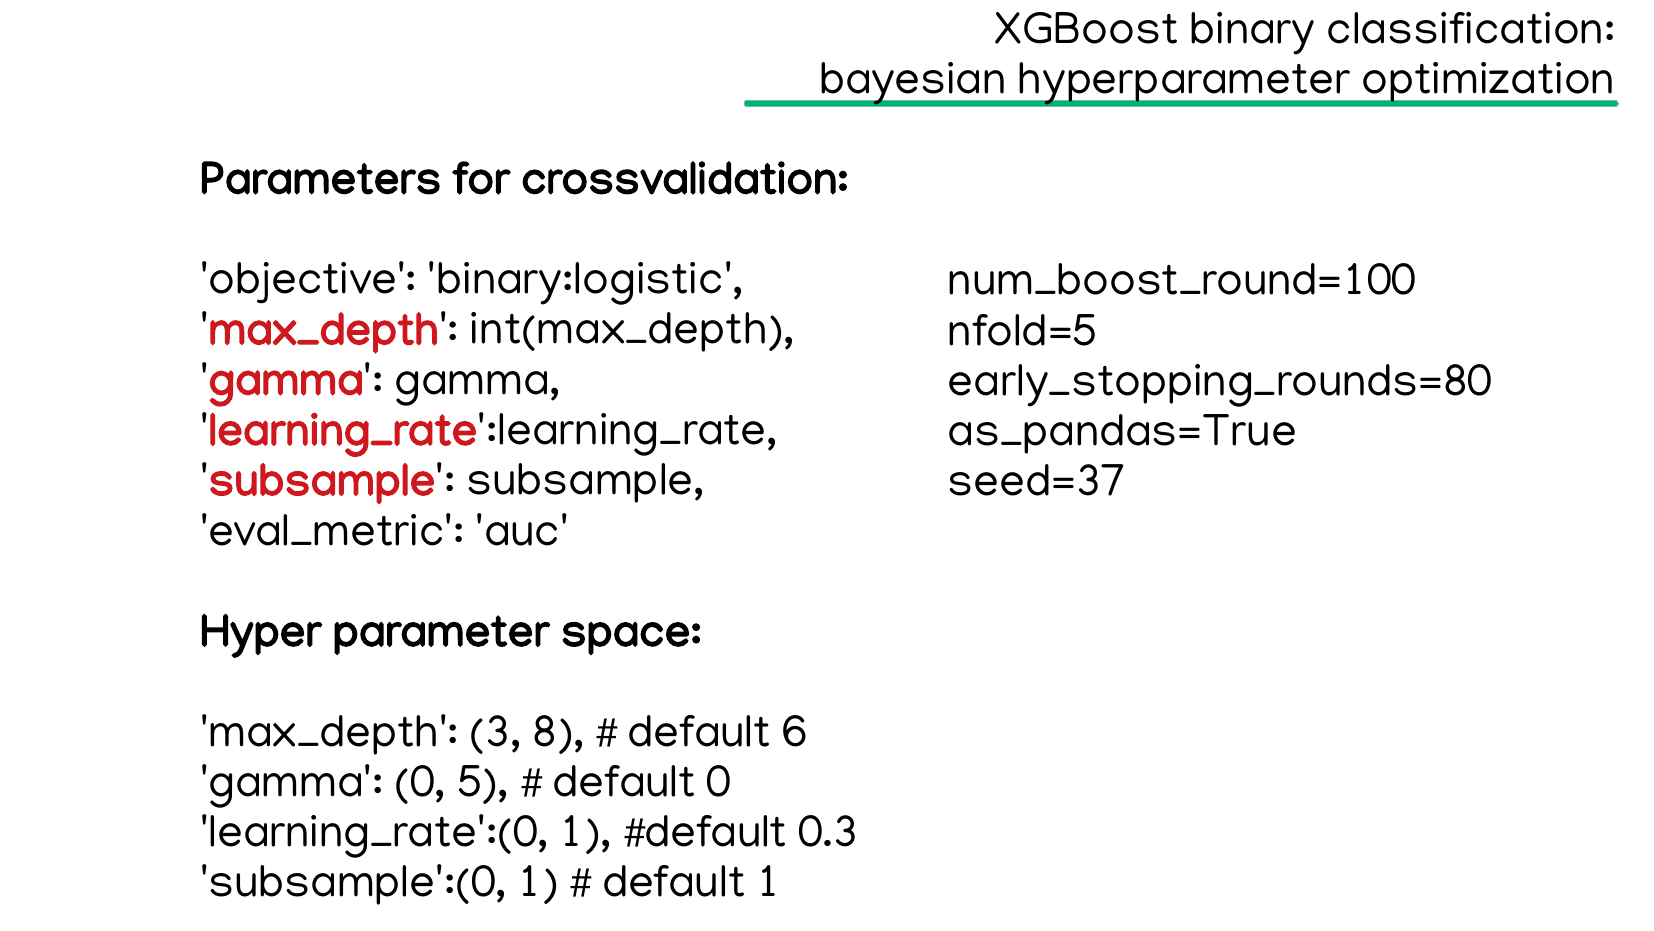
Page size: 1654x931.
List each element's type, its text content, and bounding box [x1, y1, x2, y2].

text_box Parameters for crossvalidation: 'objective': 'binary:logistic', 'max_depth': int(max_depth), 'gamma': gamma, 'learning_rate':learning_rate, 'subsample': subsample, 'eval_metric': 'auc' Hyper parameter space: 'max_depth': (3, 8), # default 6 'gamma': (0, 5), # default 0 'learning_rate':(0, 1), #default 0.3 'subsample':(0, 1) # default 1 [185, 152, 875, 922]
text_box num_boost_round=100 nfold=5 early_stopping_rounds=80 as_pandas=True seed=37 [933, 253, 1508, 521]
text_box XGBoost binary classification: bayesian hyperparameter optimization [738, 2, 1631, 168]
